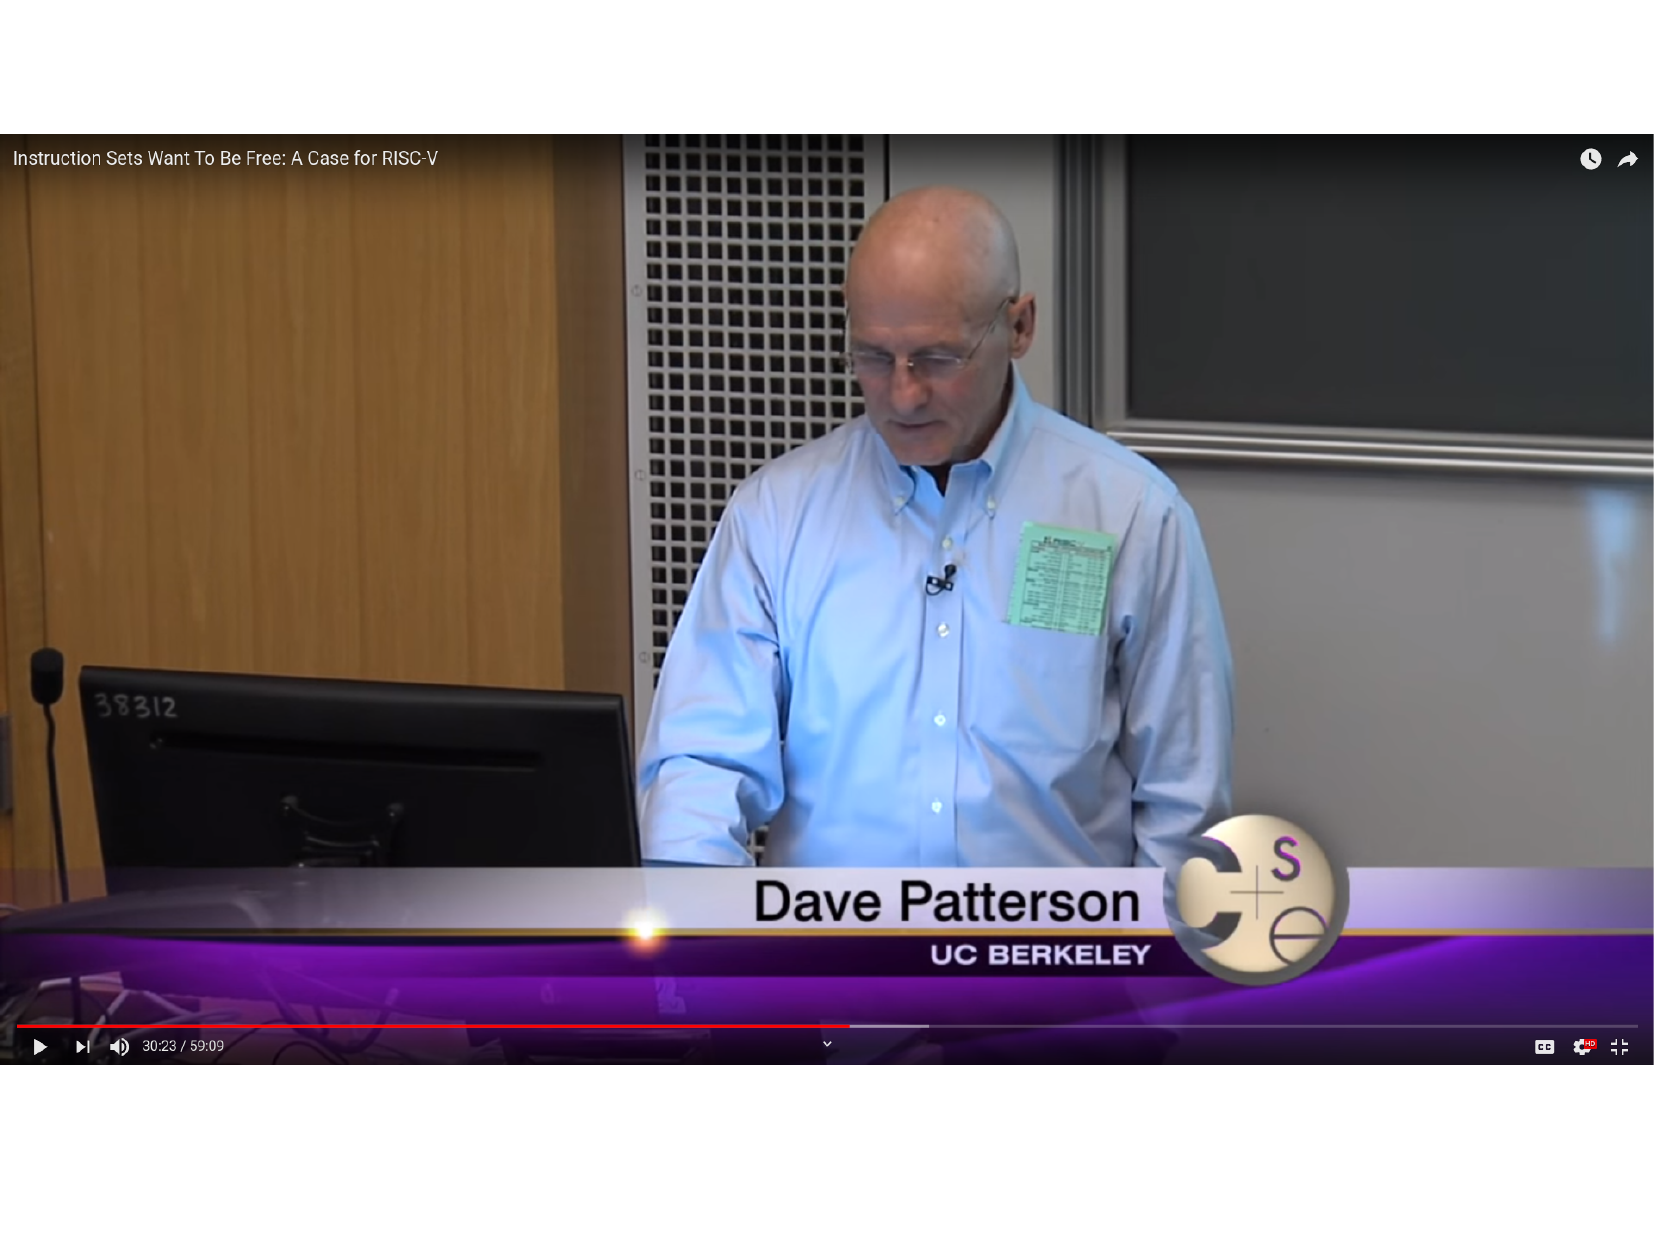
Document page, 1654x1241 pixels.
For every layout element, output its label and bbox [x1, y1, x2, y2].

picture [0, 134, 1654, 1066]
